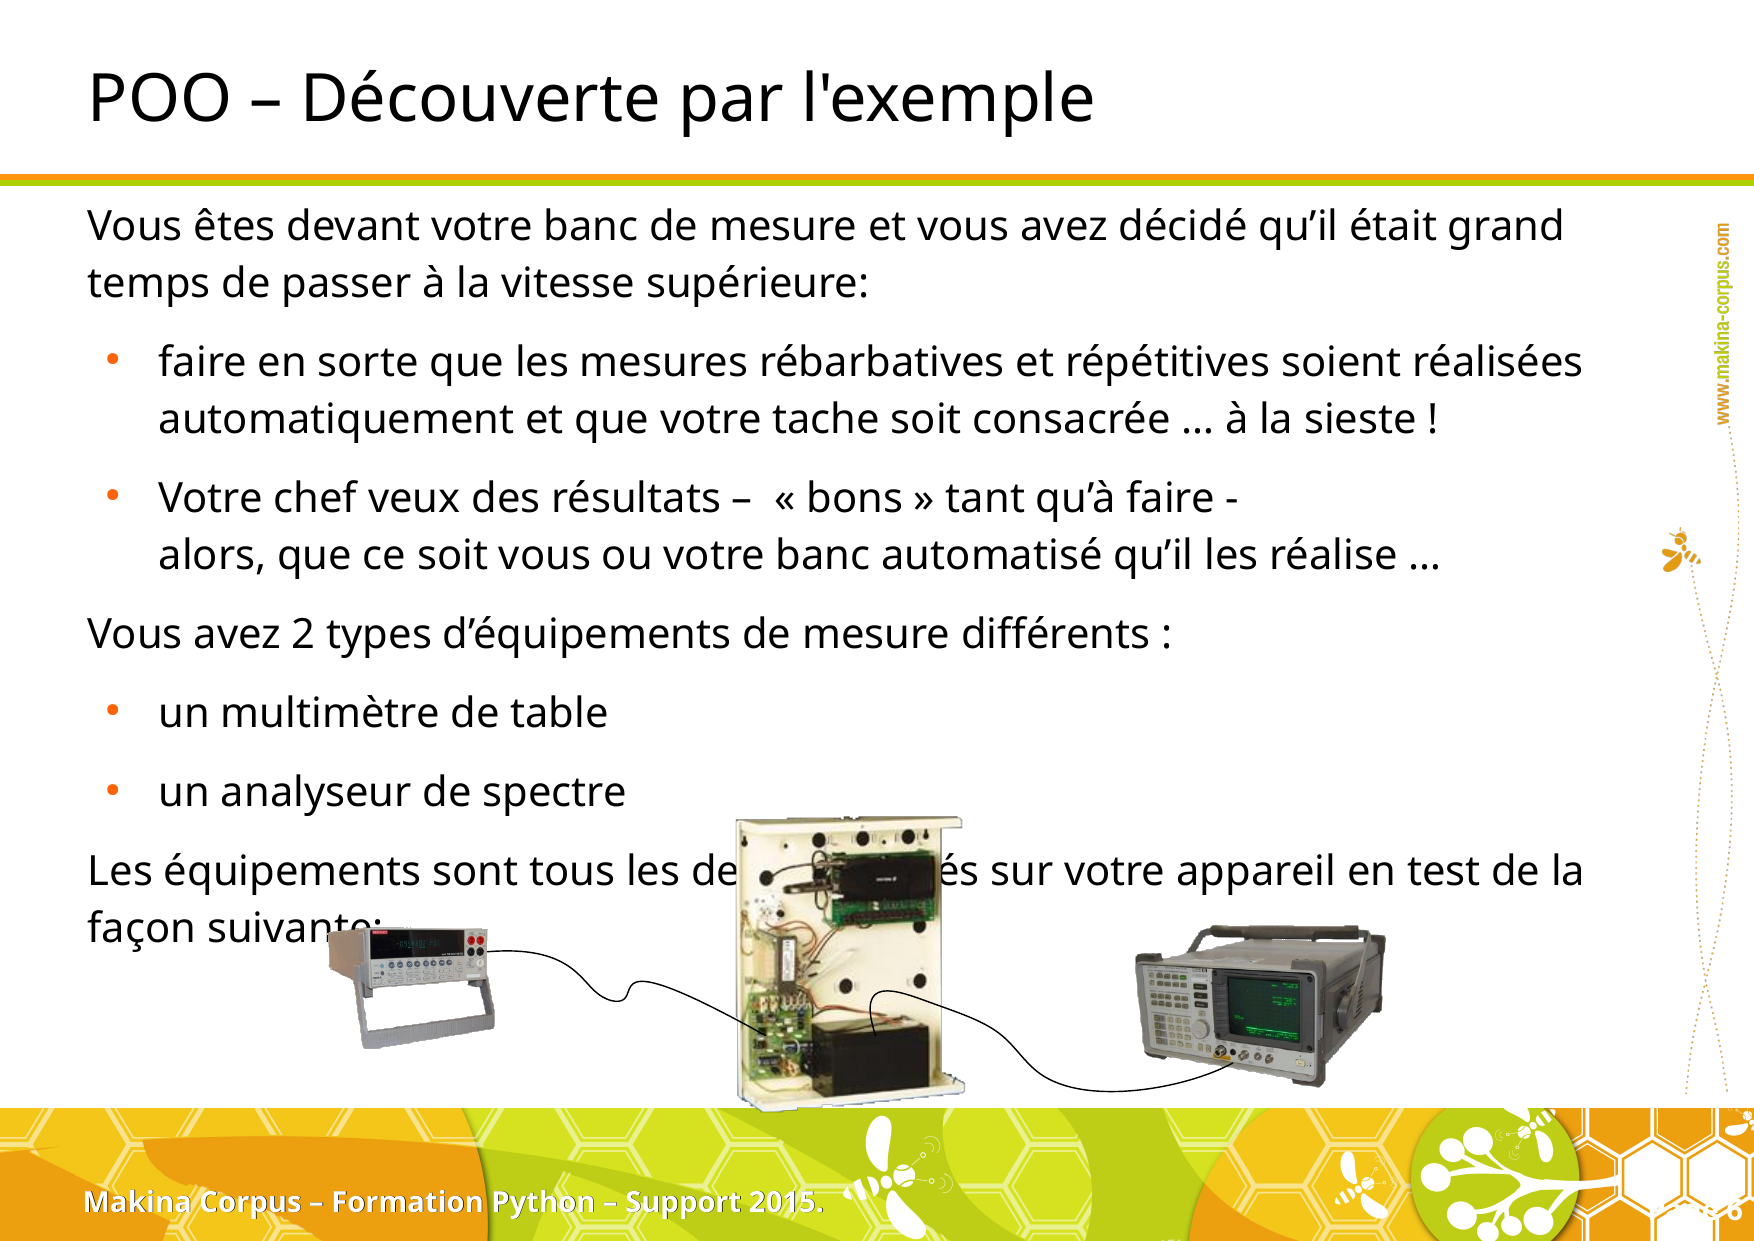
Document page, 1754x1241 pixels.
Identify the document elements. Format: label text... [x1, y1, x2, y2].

picture [1639, 203, 1754, 1093]
list Vous êtes devant votre banc de mesure et vous avez décidé qu’il était grand temps de passer à la vitesse supérieure: faire en sorte que les mesures rébarbatives et répétitives soient réalisées automatiquement et que votre tache soit consacrée … à la sieste ! Votre chef veux des résultats – « bons » tant qu’à faire - alors, que ce soit vous ou votre banc automatisé qu’il les réalise … Vous avez 2 types d’équipements de mesure différents : un multimètre de table un analyseur de spectre Les équipements sont tous les deux branchés sur votre appareil en test de la façon suivante: [87, 195, 1667, 970]
title POO – Découverte par l'exemple [87, 31, 1667, 160]
picture [0, 803, 1754, 1241]
